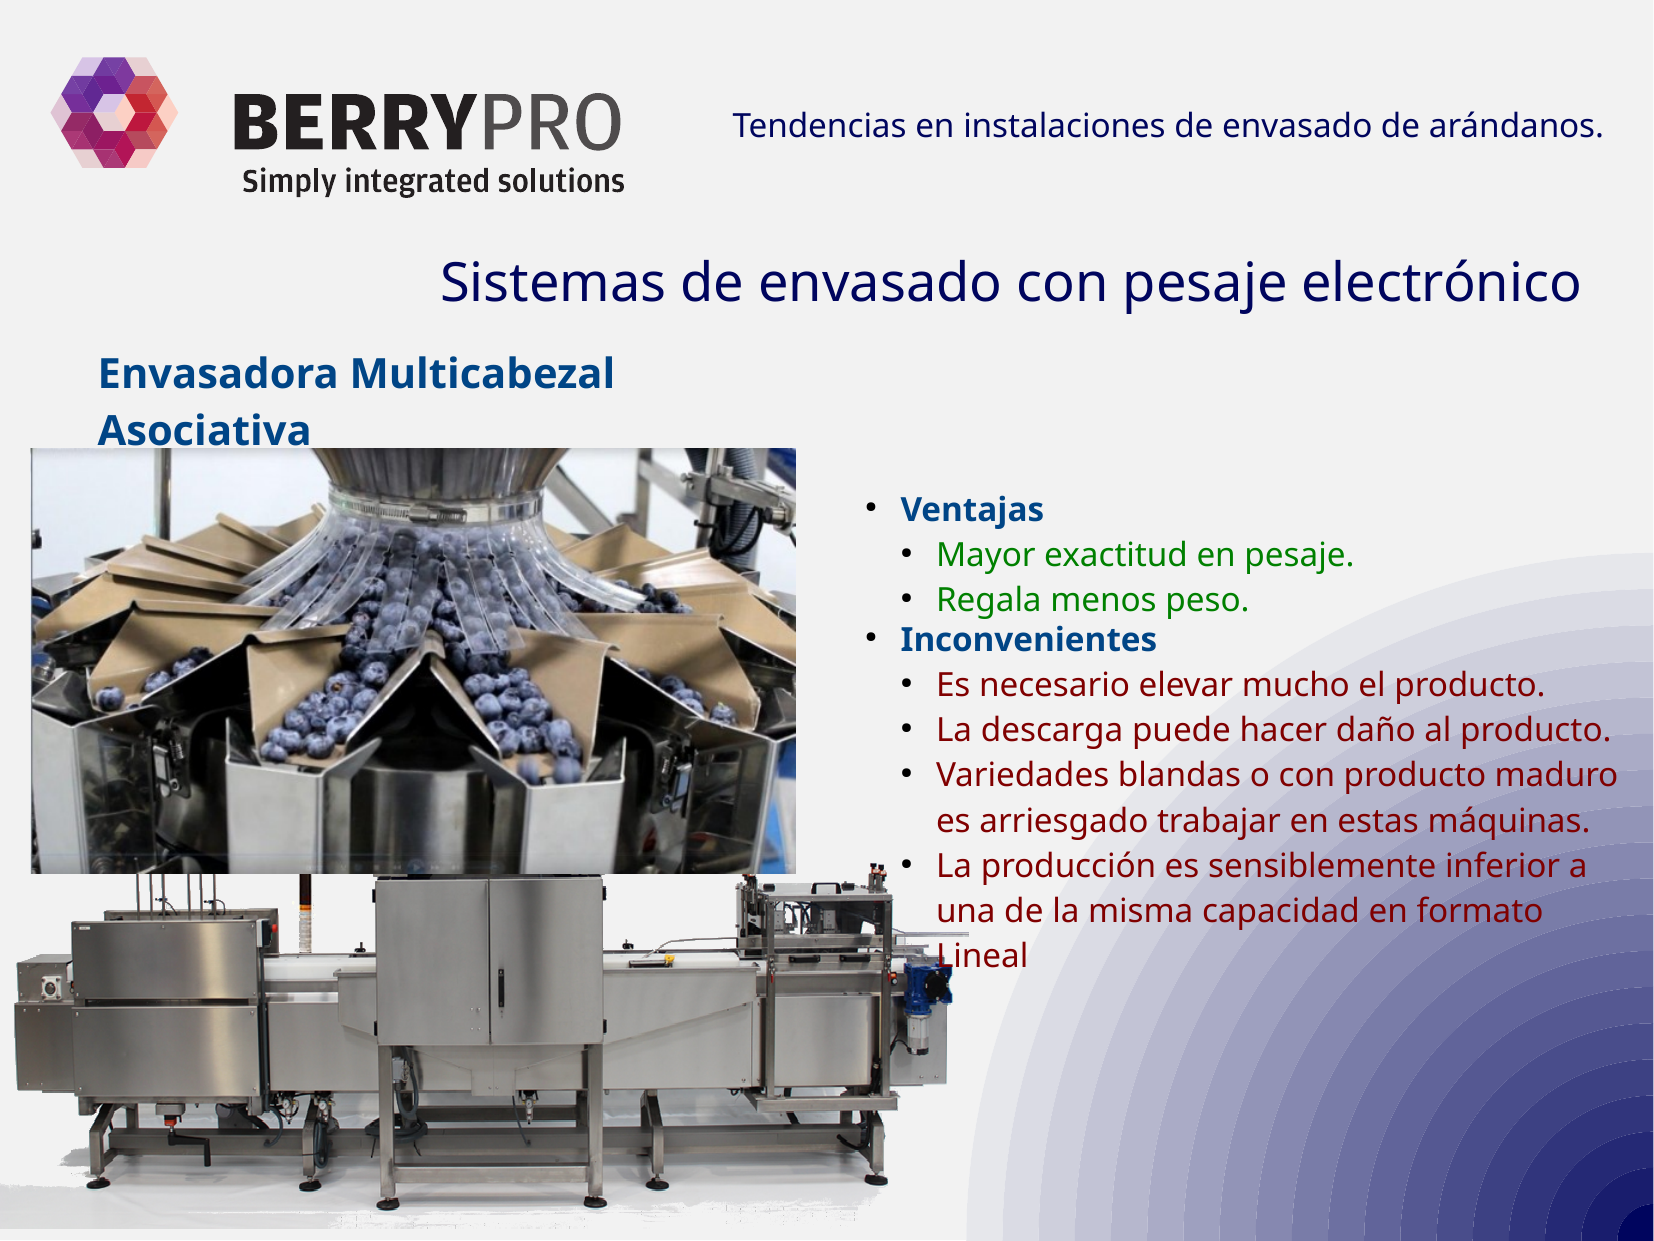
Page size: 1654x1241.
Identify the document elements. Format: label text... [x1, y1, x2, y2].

text_box Sistemas de envasado con pesaje electrónico [425, 236, 1619, 319]
text_box Tendencias en instalaciones de envasado de arándanos. [578, 94, 1654, 166]
text_box Inconvenientes Es necesario elevar mucho el producto. La descarga puede hacer daño al producto. Variedades blandas o con producto maduro es arriesgado trabajar en estas máquinas. La producción es sensiblemente inferior a una de la misma capacidad en formato Lineal [850, 608, 1636, 963]
text_box Ventajas Mayor exactitud en pesaje. Regala menos peso. [850, 478, 1654, 653]
picture [0, 448, 969, 1229]
text_box Envasadora Multicabezal Asociativa [82, 336, 804, 414]
picture [35, 0, 638, 355]
